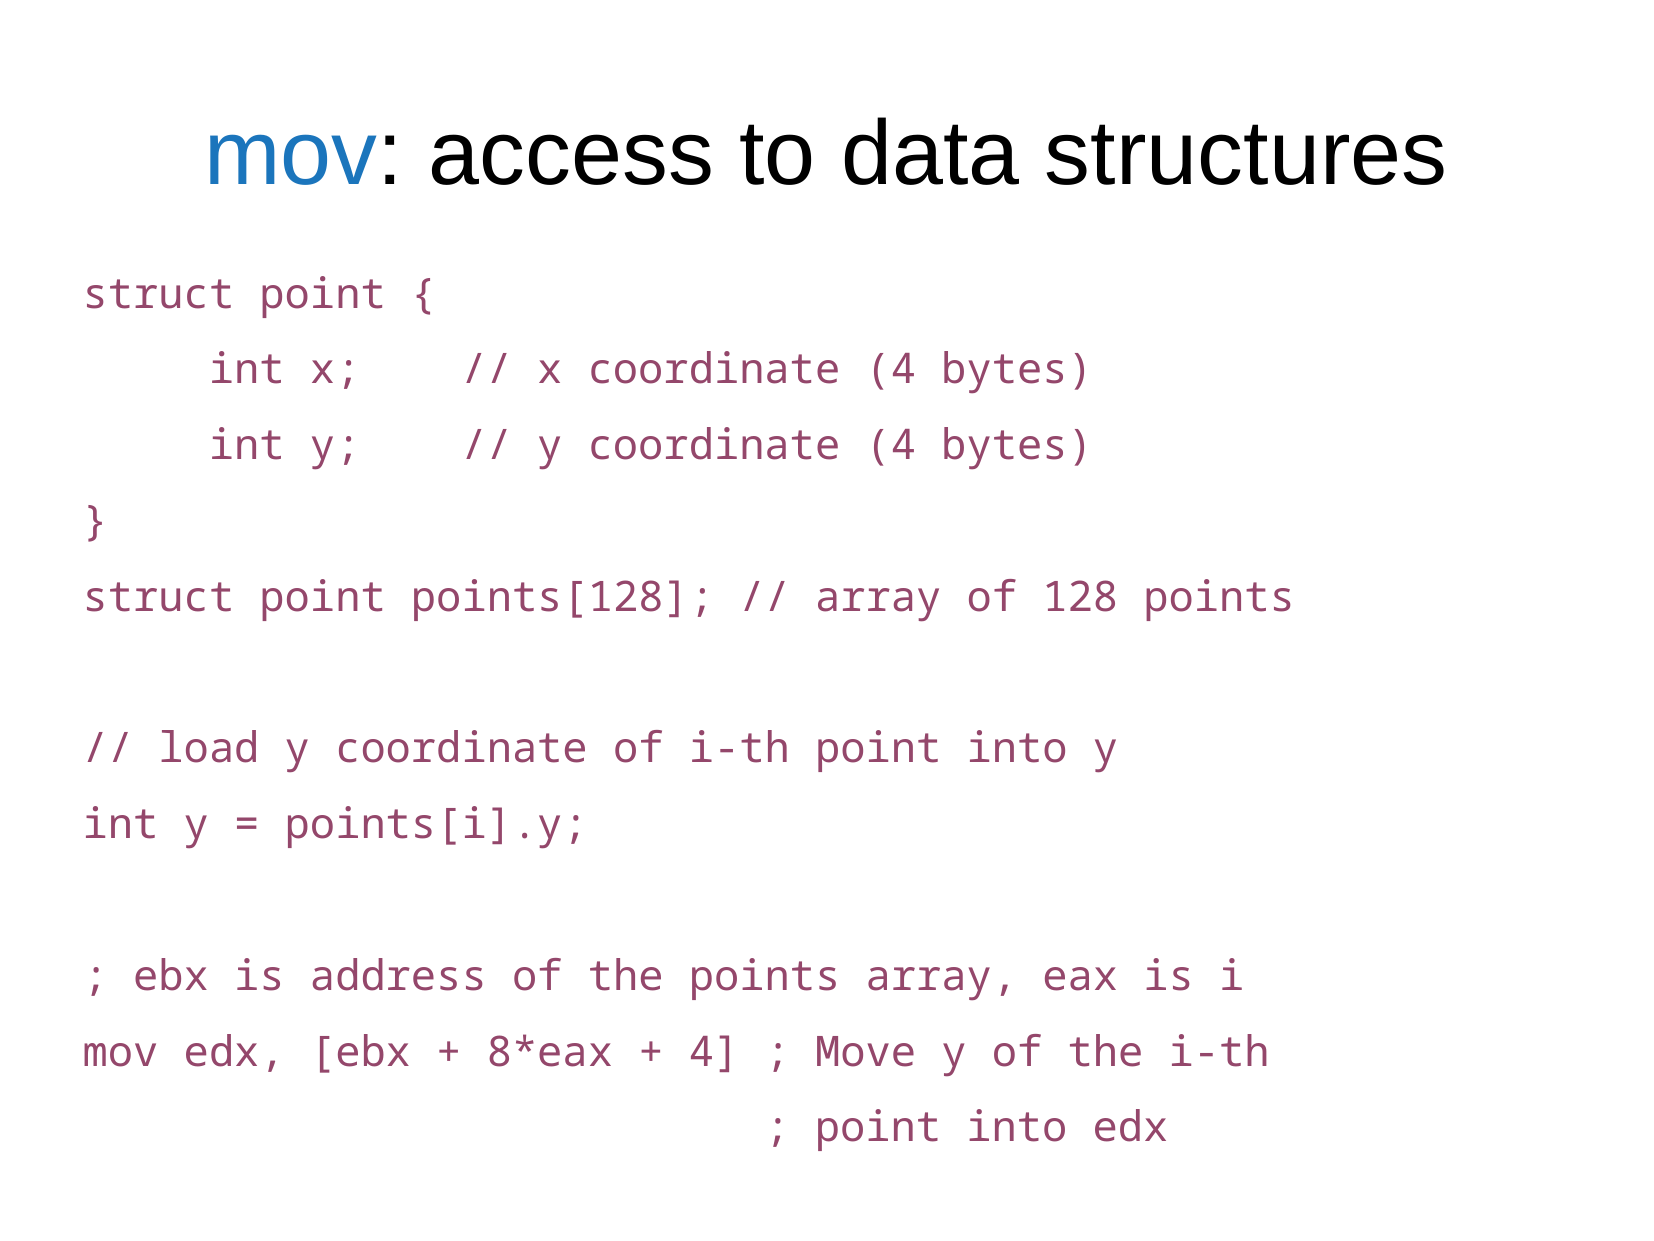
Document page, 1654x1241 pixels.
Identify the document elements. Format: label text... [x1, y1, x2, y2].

title mov: access to data structures [82, 49, 1571, 187]
list struct point { int x; // x coordinate (4 bytes) int y; // y coordinate (4 bytes) } struct point points[128]; // array of 128 points // load y coordinate of i-th point into y int y = points[i].y; ; ebx is address of the points array, eax is i mov edx, [ebx + 8*eax + 4] ; Move y of the i-th ; point into edx [82, 187, 1571, 1163]
